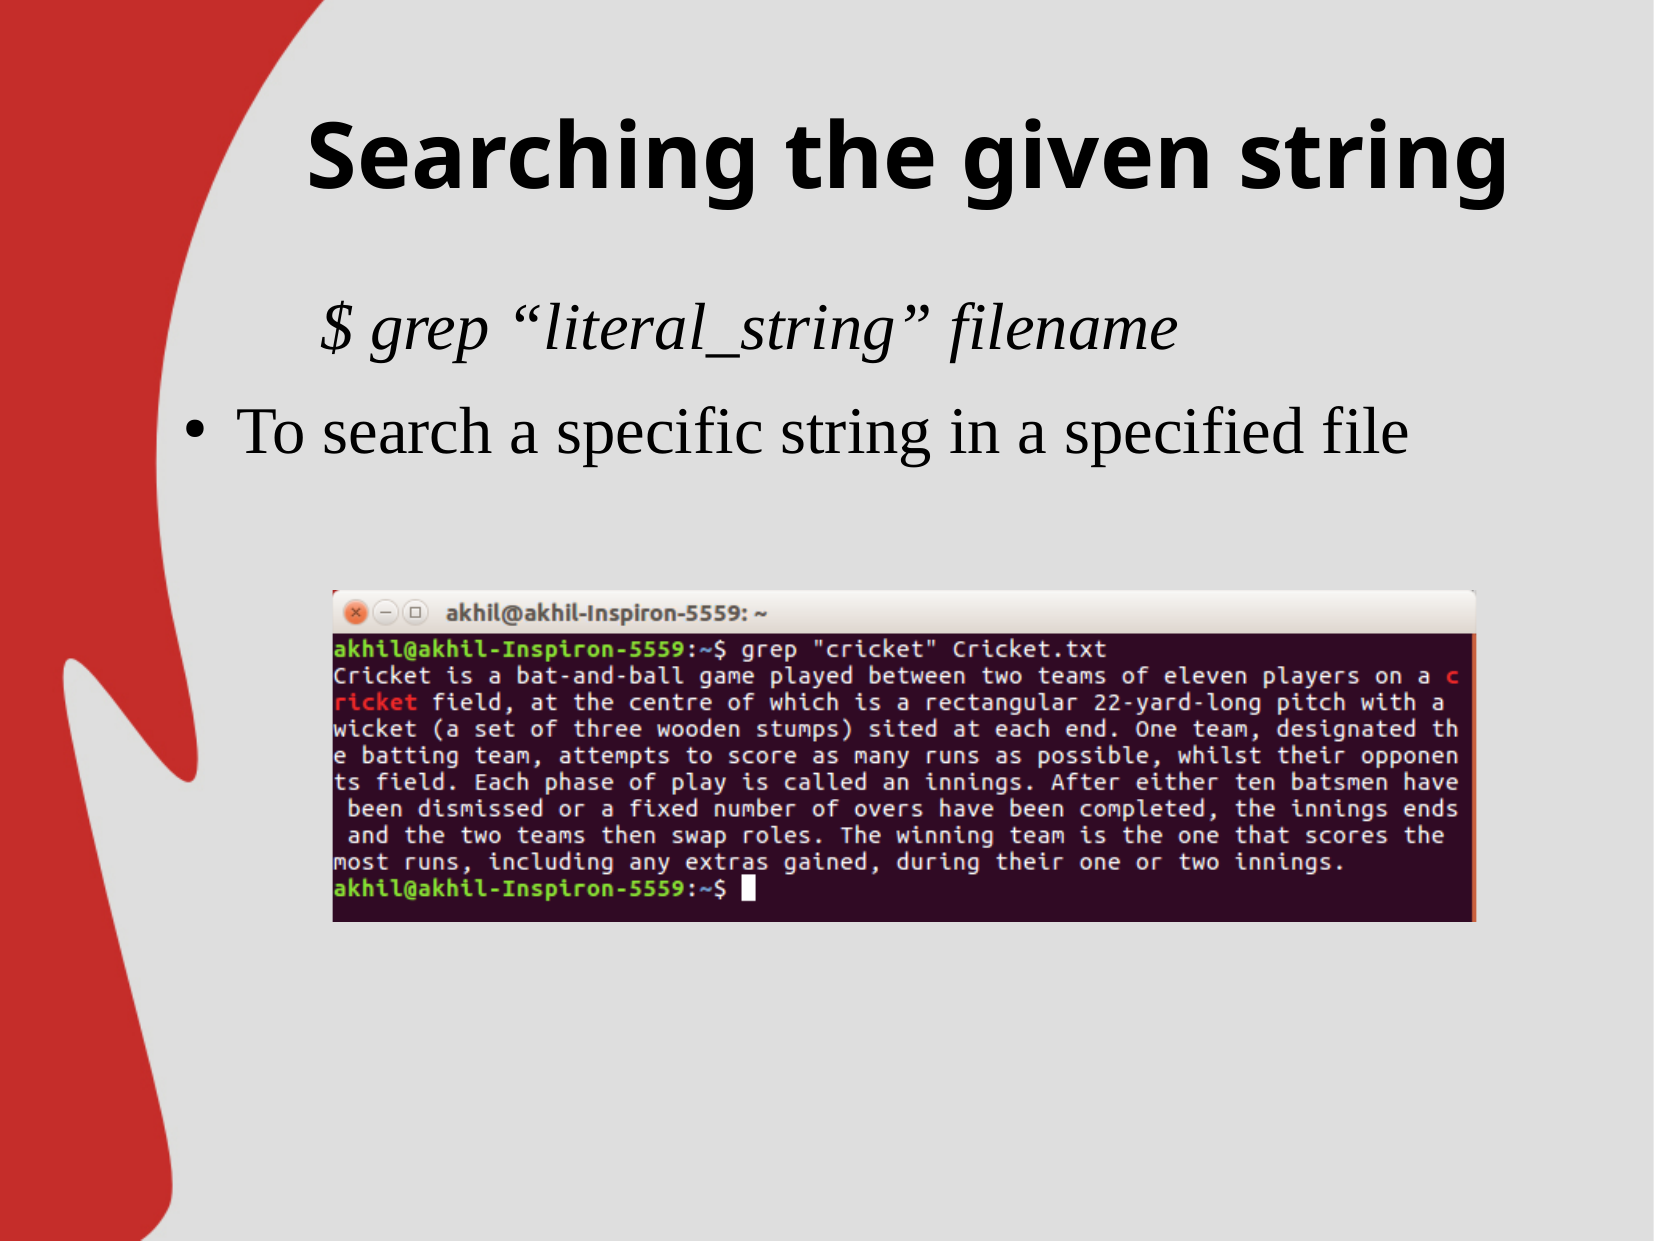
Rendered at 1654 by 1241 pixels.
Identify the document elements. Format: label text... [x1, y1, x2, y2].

picture [332, 590, 1477, 922]
title Searching the given string [165, 49, 1654, 257]
list $ grep “literal_string” filename To search a specific string in a specified file [165, 290, 1654, 1010]
picture [0, 0, 1654, 1241]
